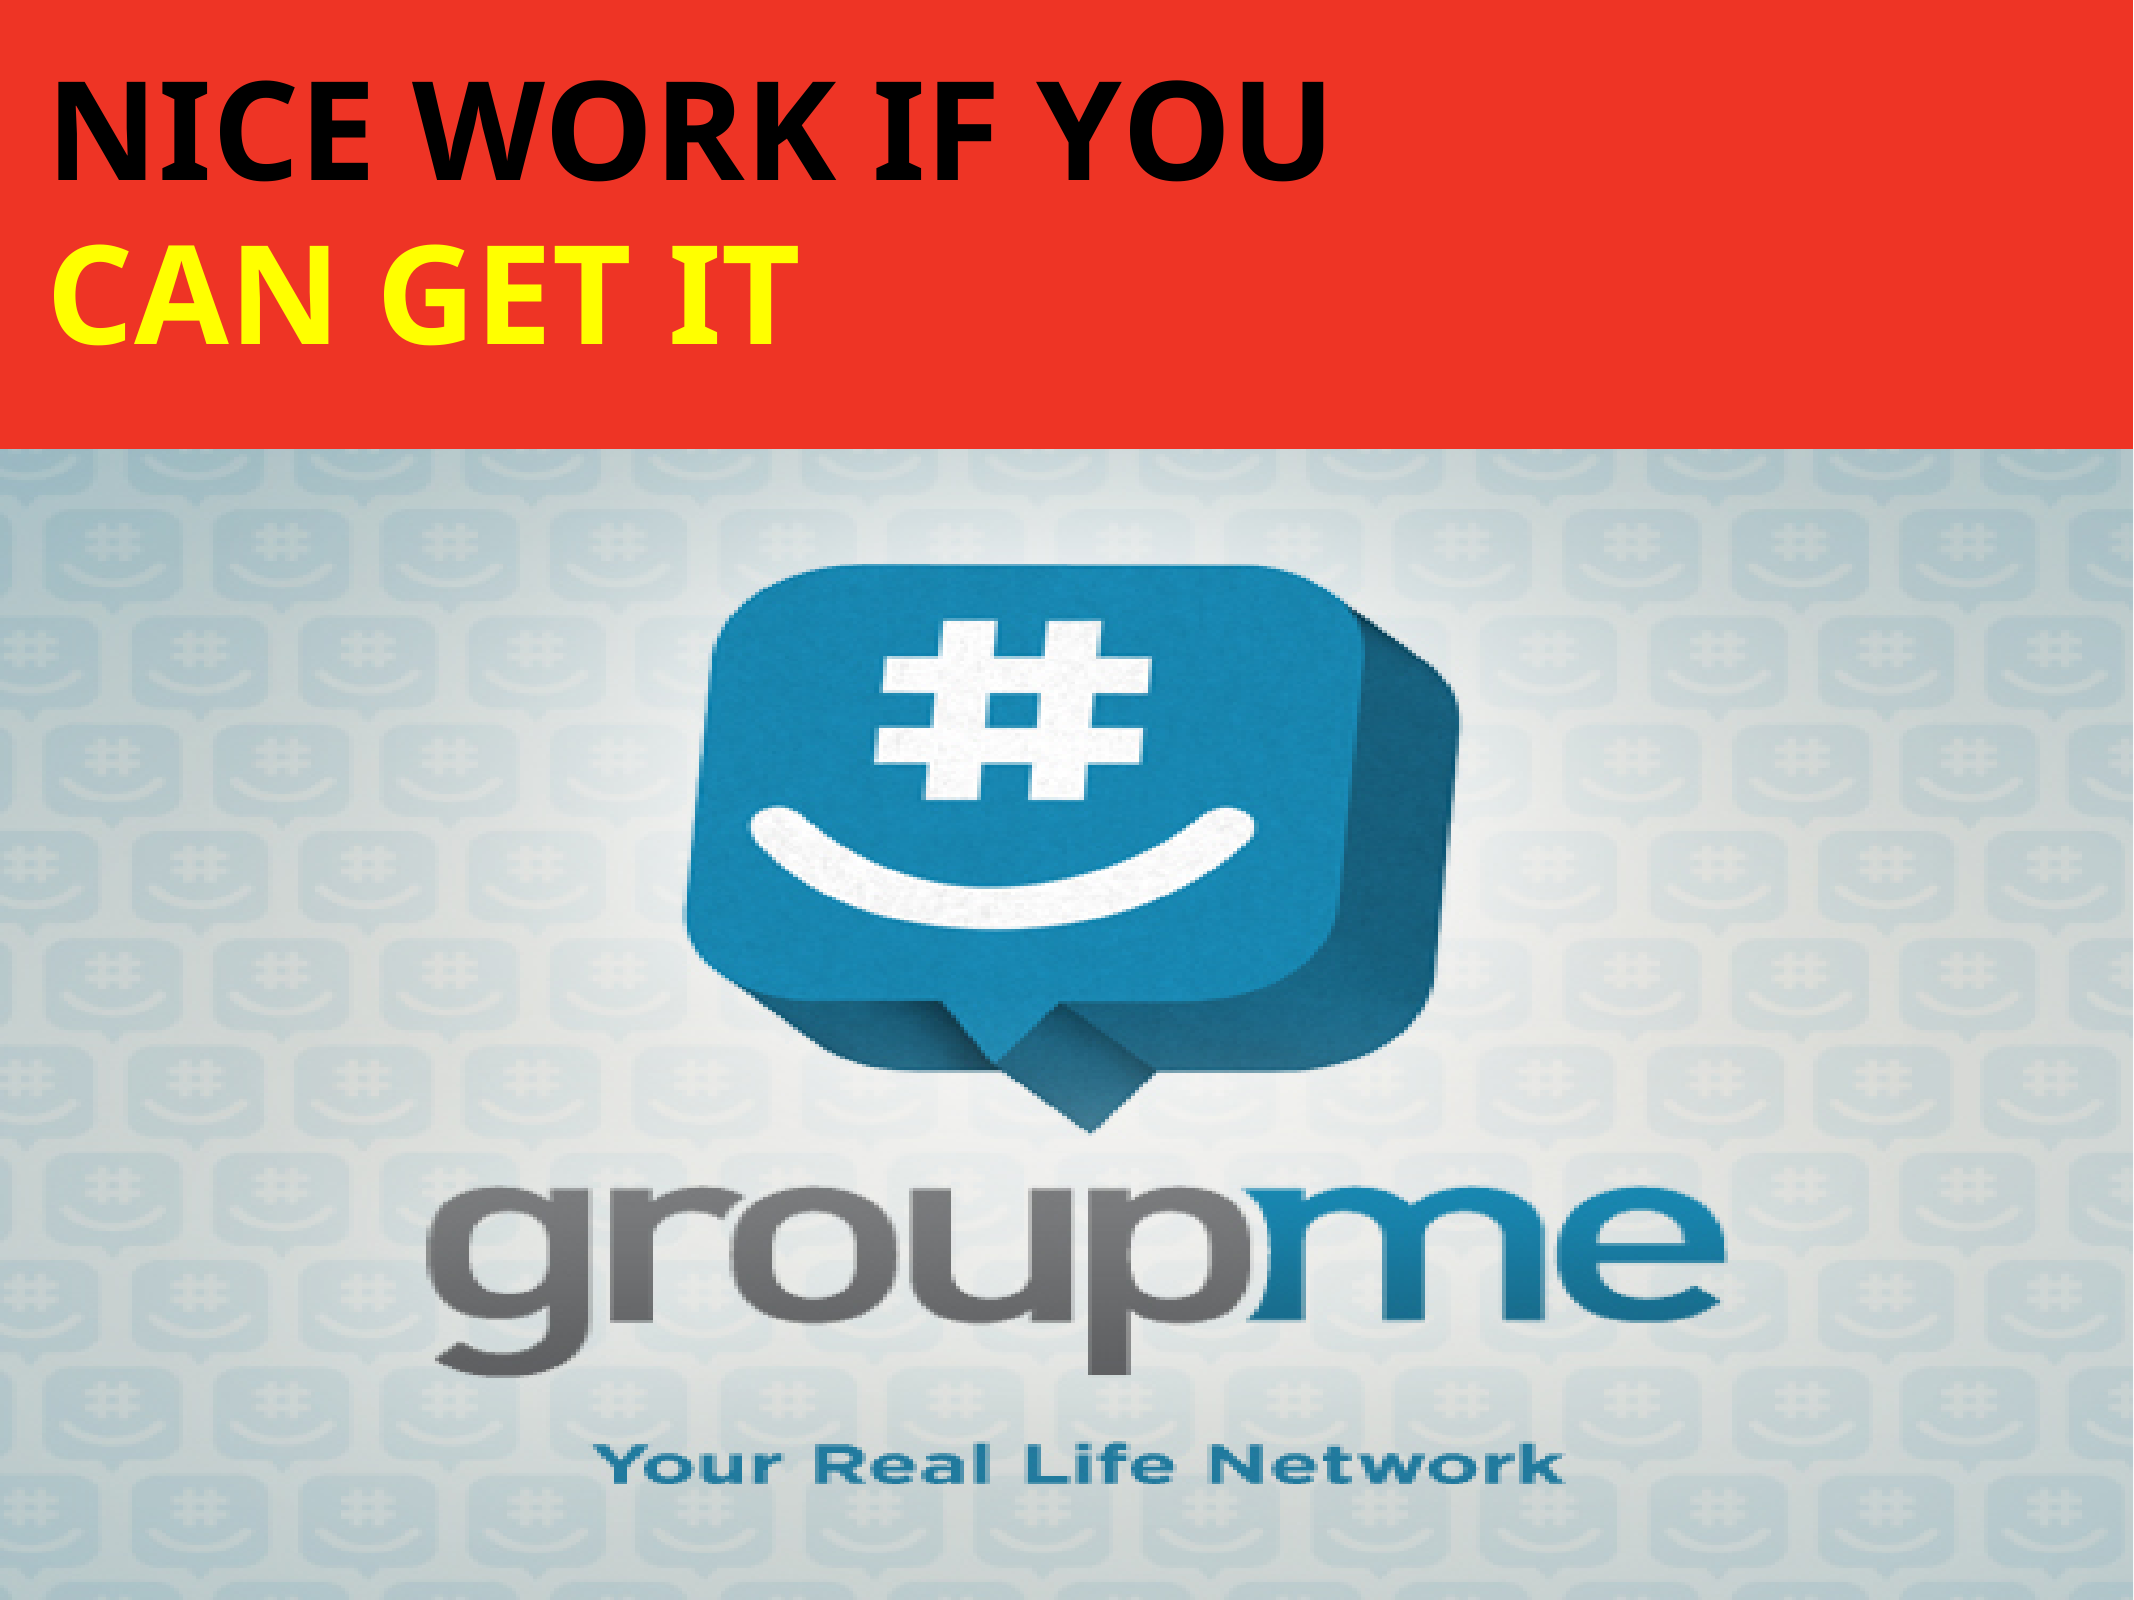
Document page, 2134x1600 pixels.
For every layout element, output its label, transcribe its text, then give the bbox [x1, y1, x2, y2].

text_box NICE WORK IF YOU CAN GET IT [37, 42, 2129, 449]
picture [0, 449, 2134, 1600]
